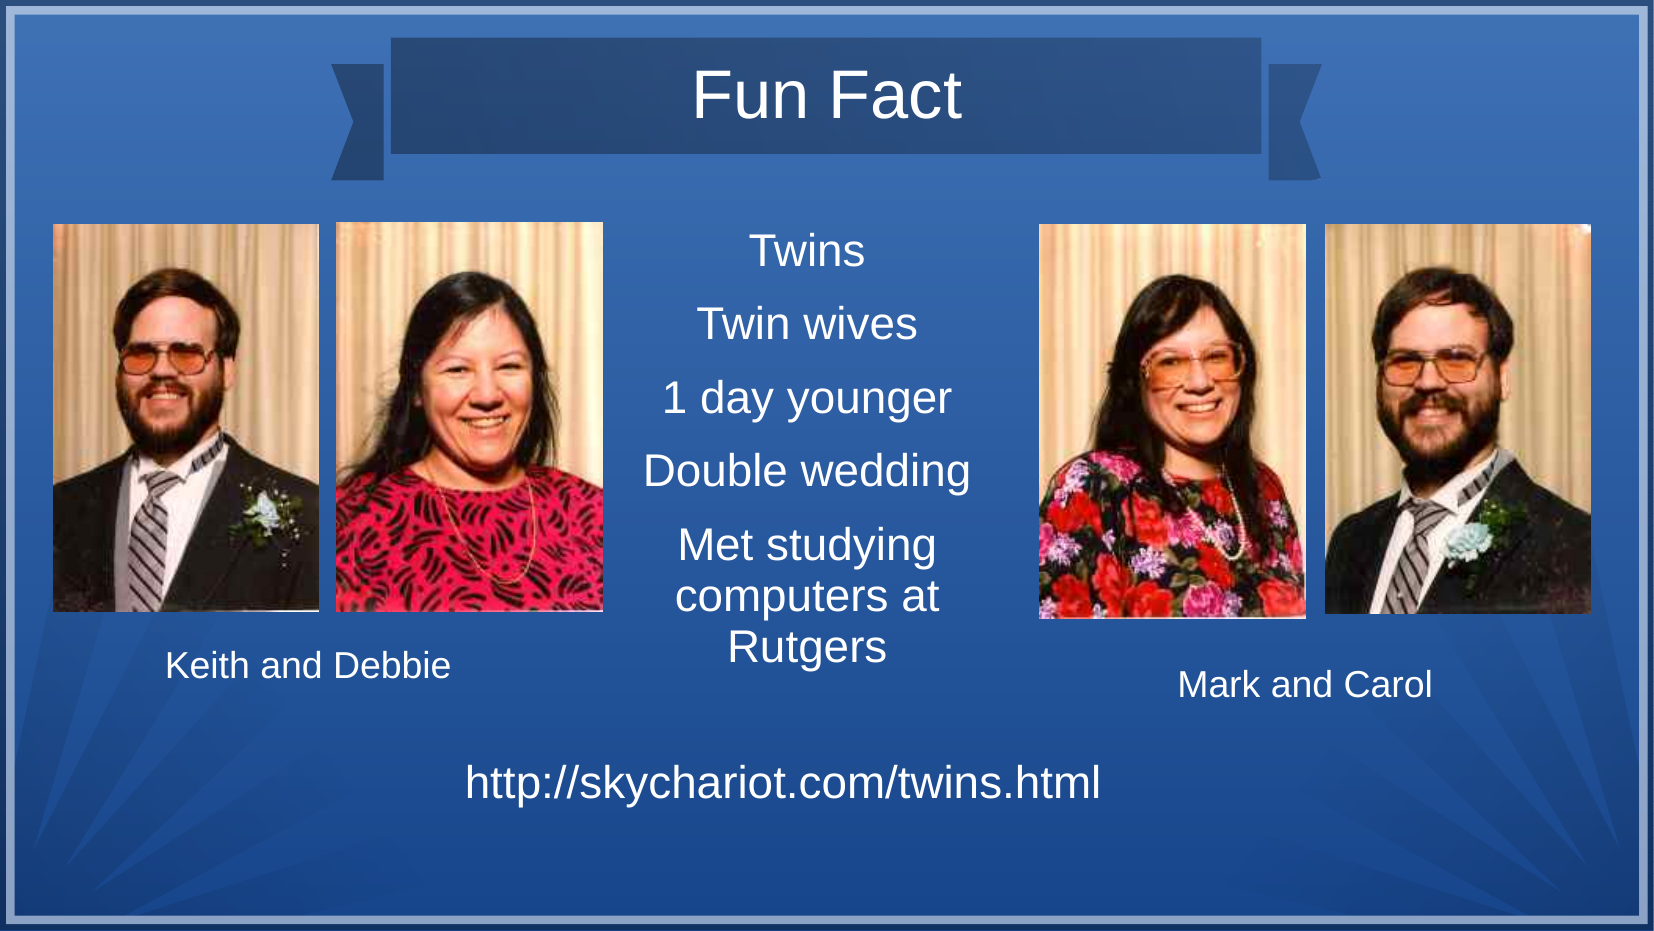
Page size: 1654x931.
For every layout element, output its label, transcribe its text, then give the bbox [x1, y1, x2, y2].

picture [53, 224, 319, 612]
text_box Keith and Debbie [150, 637, 488, 695]
picture [1039, 224, 1306, 619]
title Fun Fact [389, 35, 1264, 154]
text_box http://skychariot.com/twins.html [450, 750, 1238, 863]
picture [1325, 224, 1591, 614]
picture [336, 222, 603, 612]
list Twins Twin wives 1 day younger Double wedding Met studying computers at Rutgers [602, 225, 1013, 750]
text_box Mark and Carol [1162, 655, 1501, 713]
